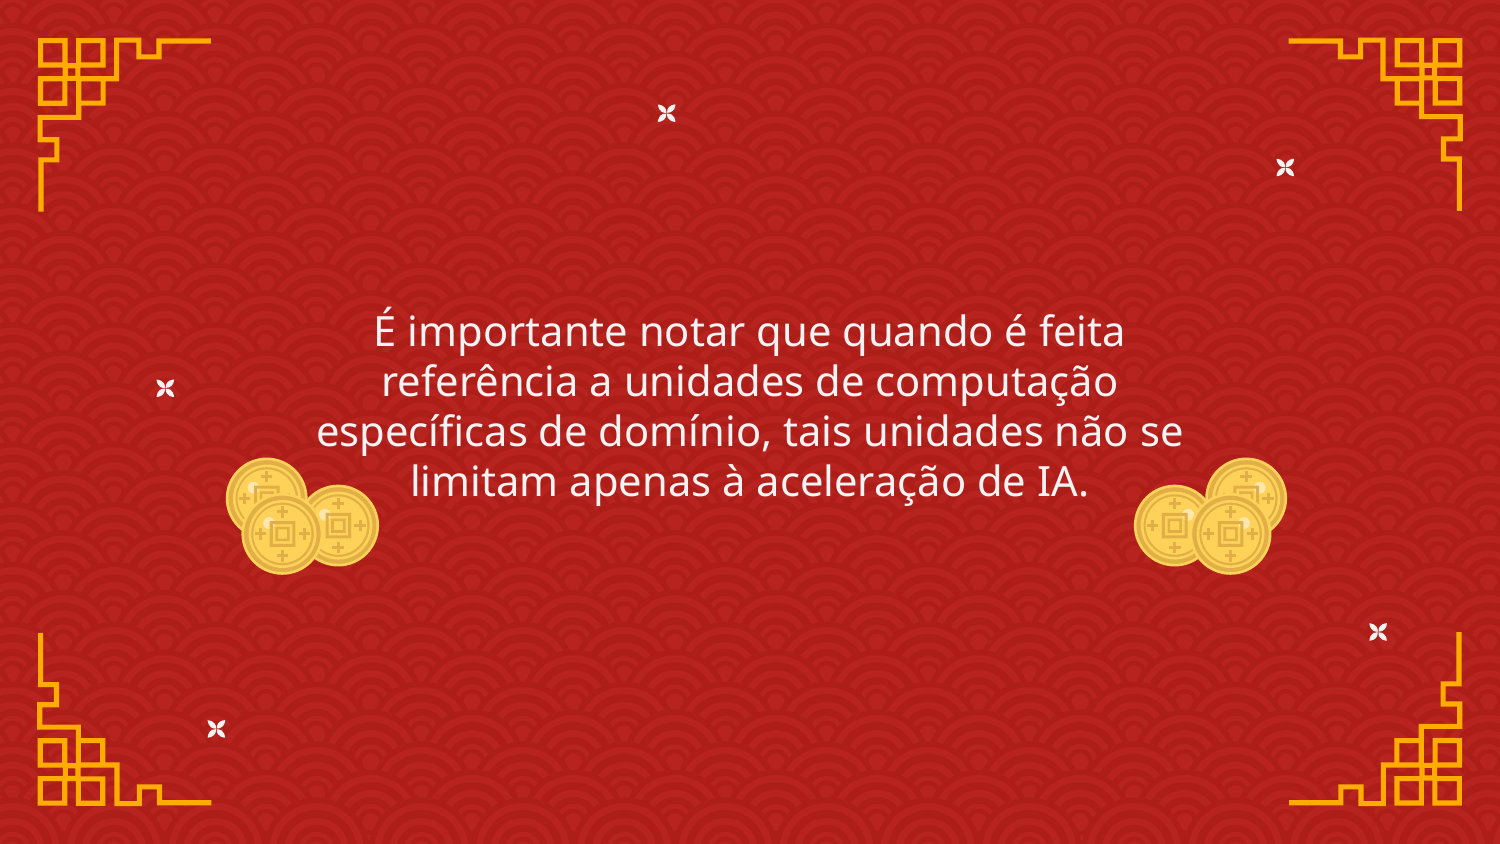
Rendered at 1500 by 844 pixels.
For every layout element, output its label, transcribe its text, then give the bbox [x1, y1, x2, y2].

text_box [1133, 457, 1288, 575]
subtitle É importante notar que quando é feita referência a unidades de computação específicas de domínio, tais unidades não se limitam apenas à aceleração de IA. [285, 323, 1215, 520]
picture [0, 0, 1500, 844]
text_box [225, 457, 380, 575]
